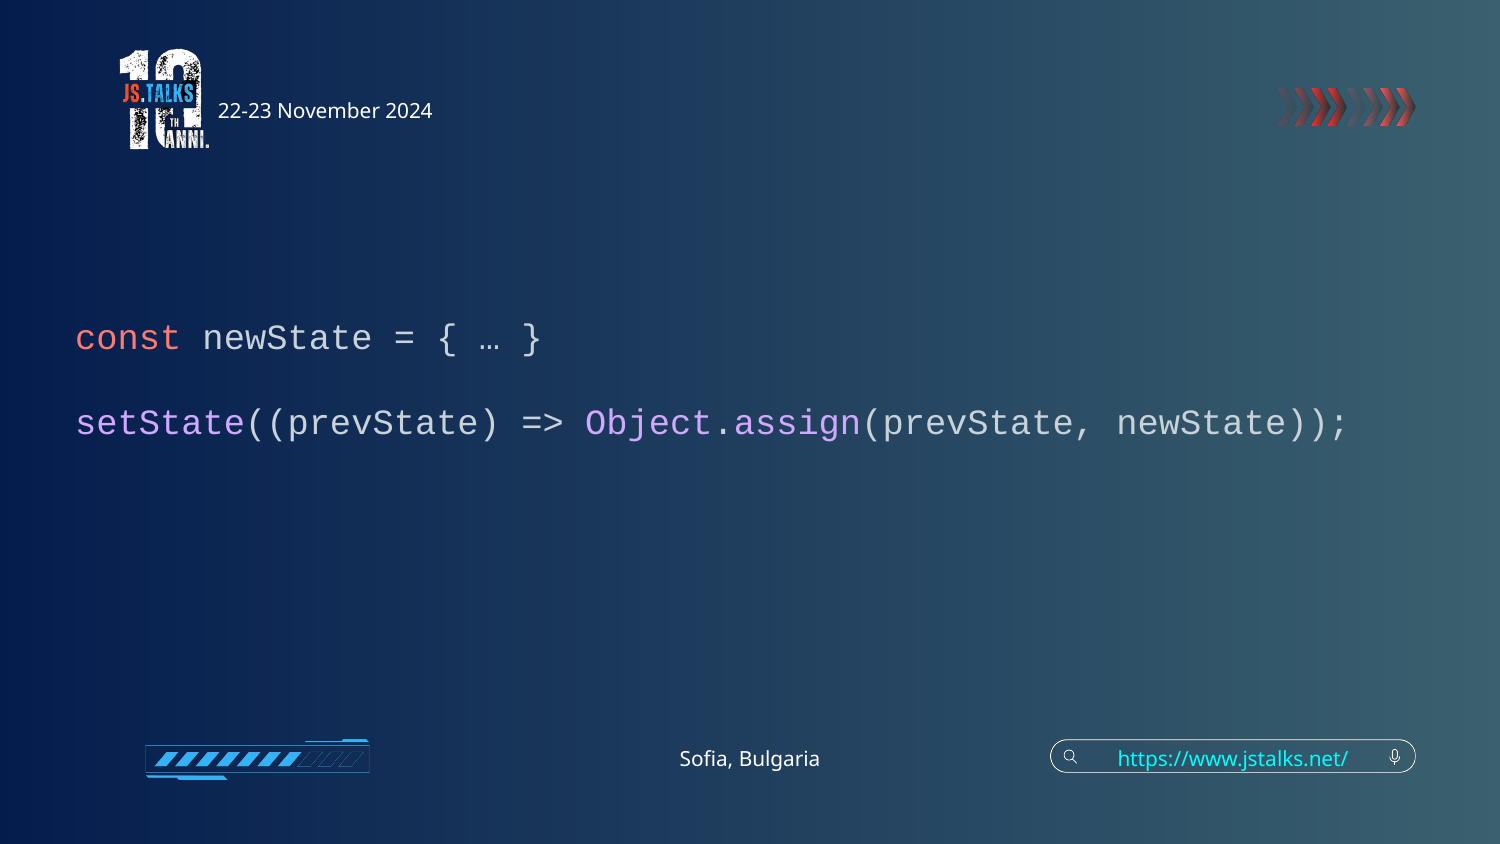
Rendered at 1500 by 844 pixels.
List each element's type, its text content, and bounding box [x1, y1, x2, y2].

text_box [1050, 739, 1416, 773]
text_box 22-23 November 2024 [217, 95, 507, 123]
text_box [145, 739, 370, 780]
text_box https://www.jstalks.net/ [1103, 744, 1362, 772]
text_box [65, 0, 258, 231]
text_box [1277, 88, 1416, 126]
text_box Sofia, Bulgaria [654, 744, 846, 772]
text_box const newState = { … } setState((prevState) => Object.assign(prevState, newState)); [0, 313, 1500, 572]
